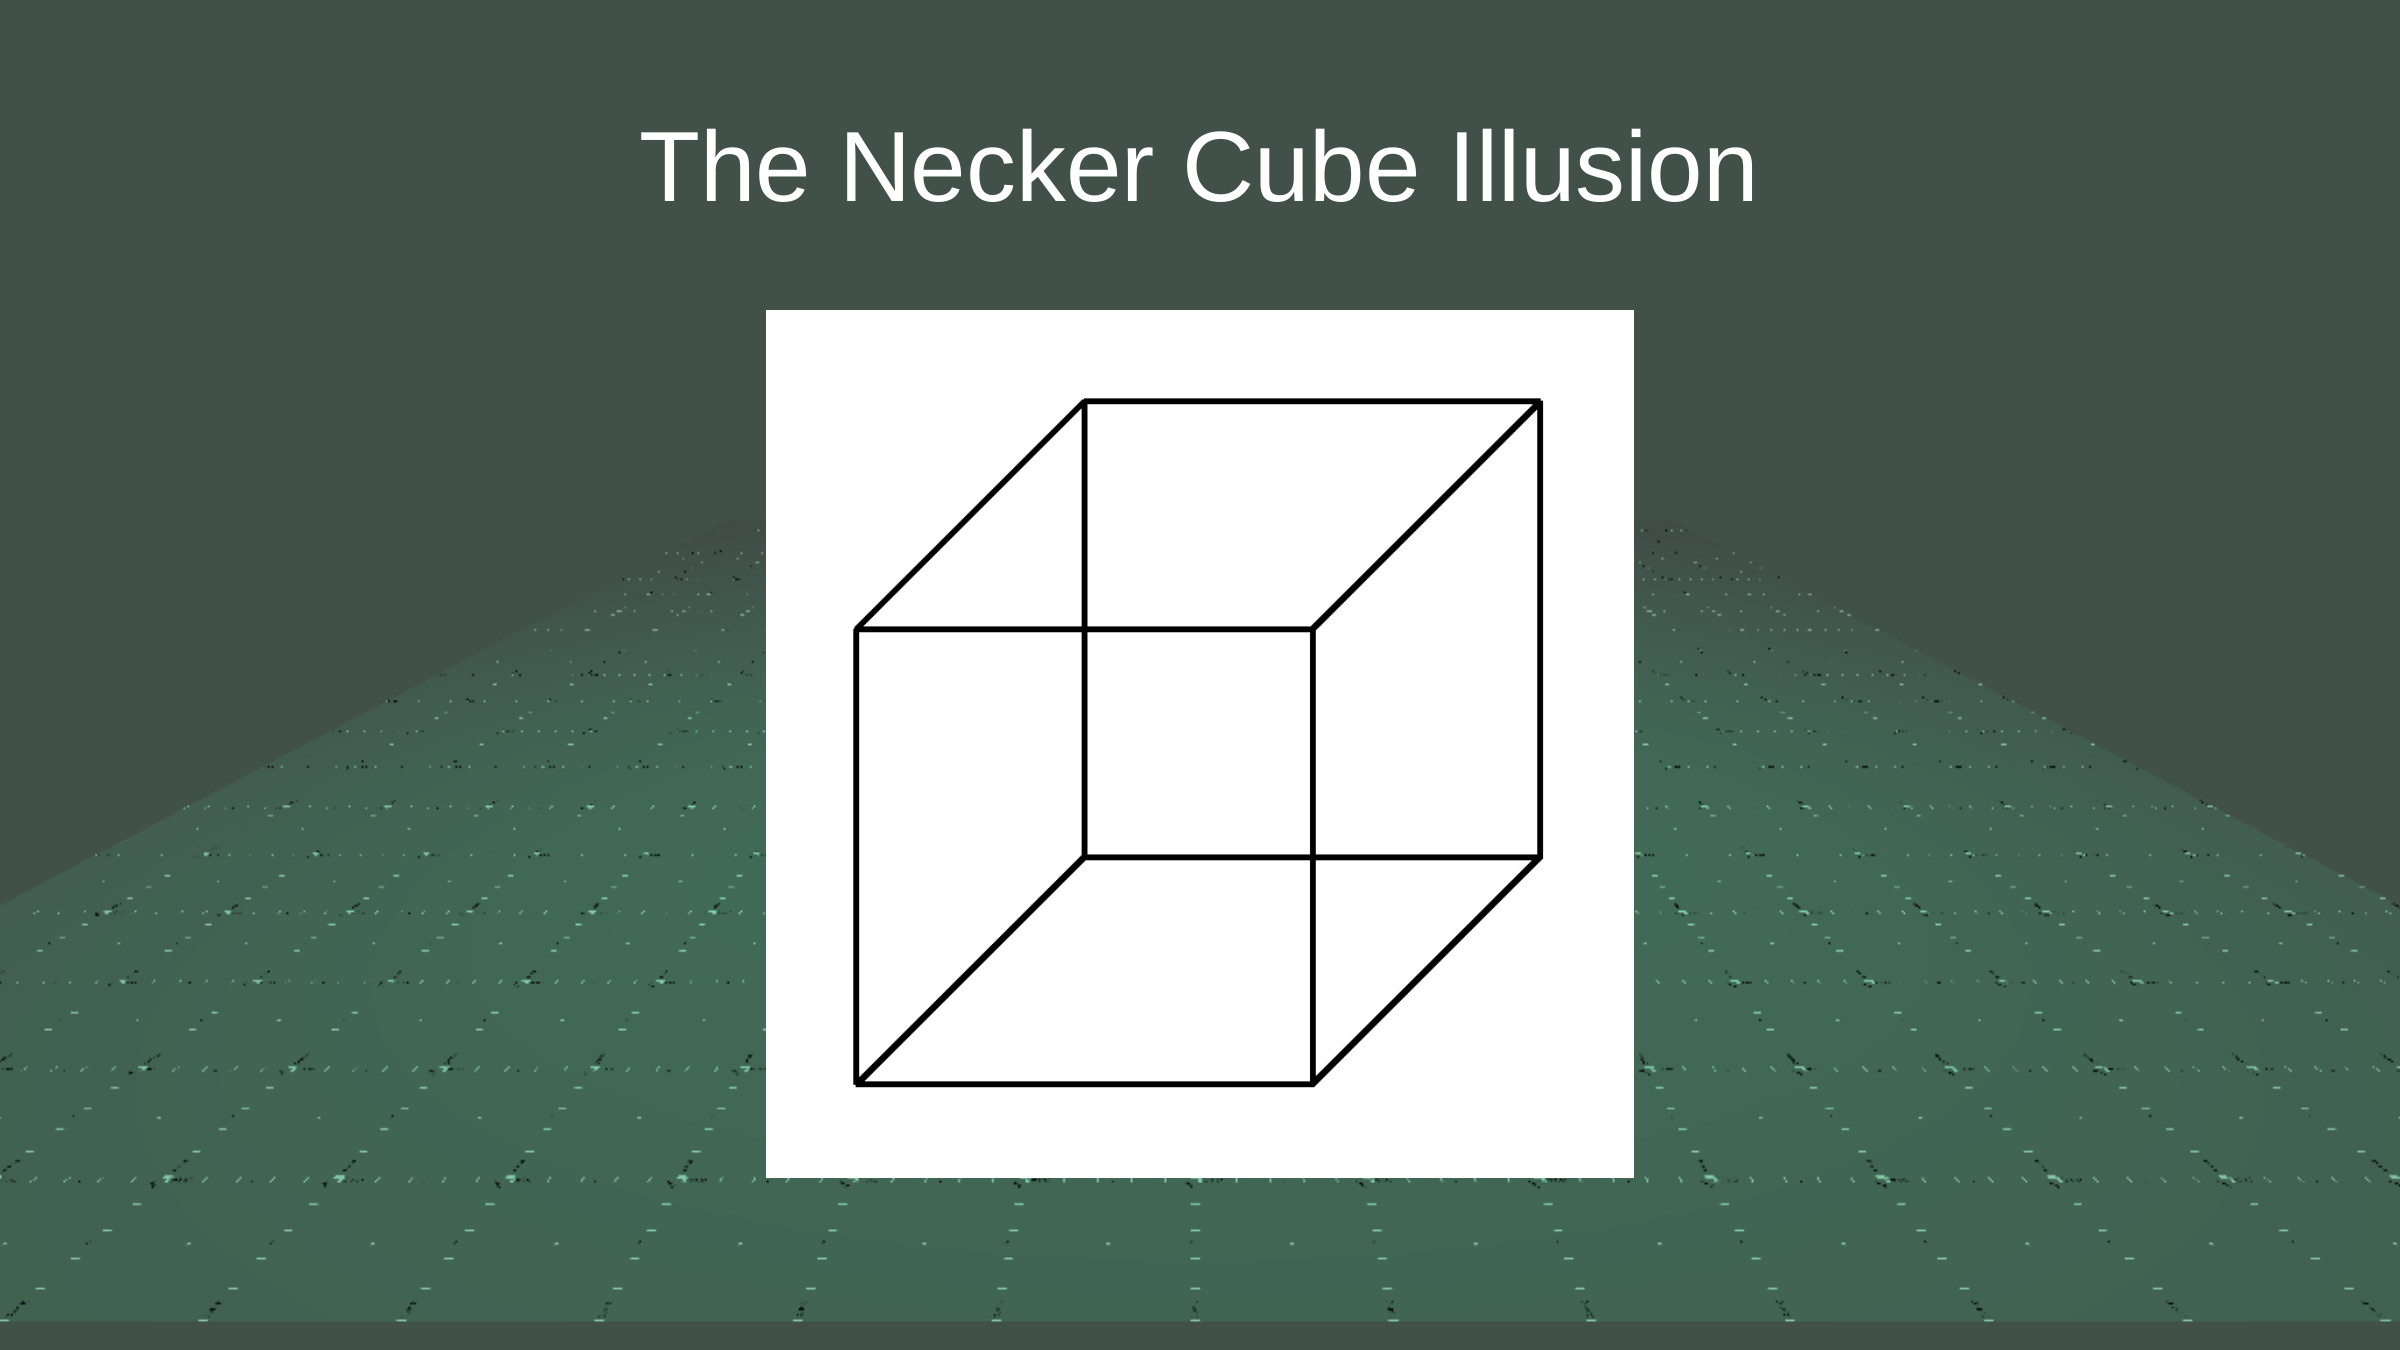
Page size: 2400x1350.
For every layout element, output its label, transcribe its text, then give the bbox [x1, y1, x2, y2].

title The Necker Cube Illusion [120, 53, 2280, 280]
picture [0, 0, 2400, 1350]
